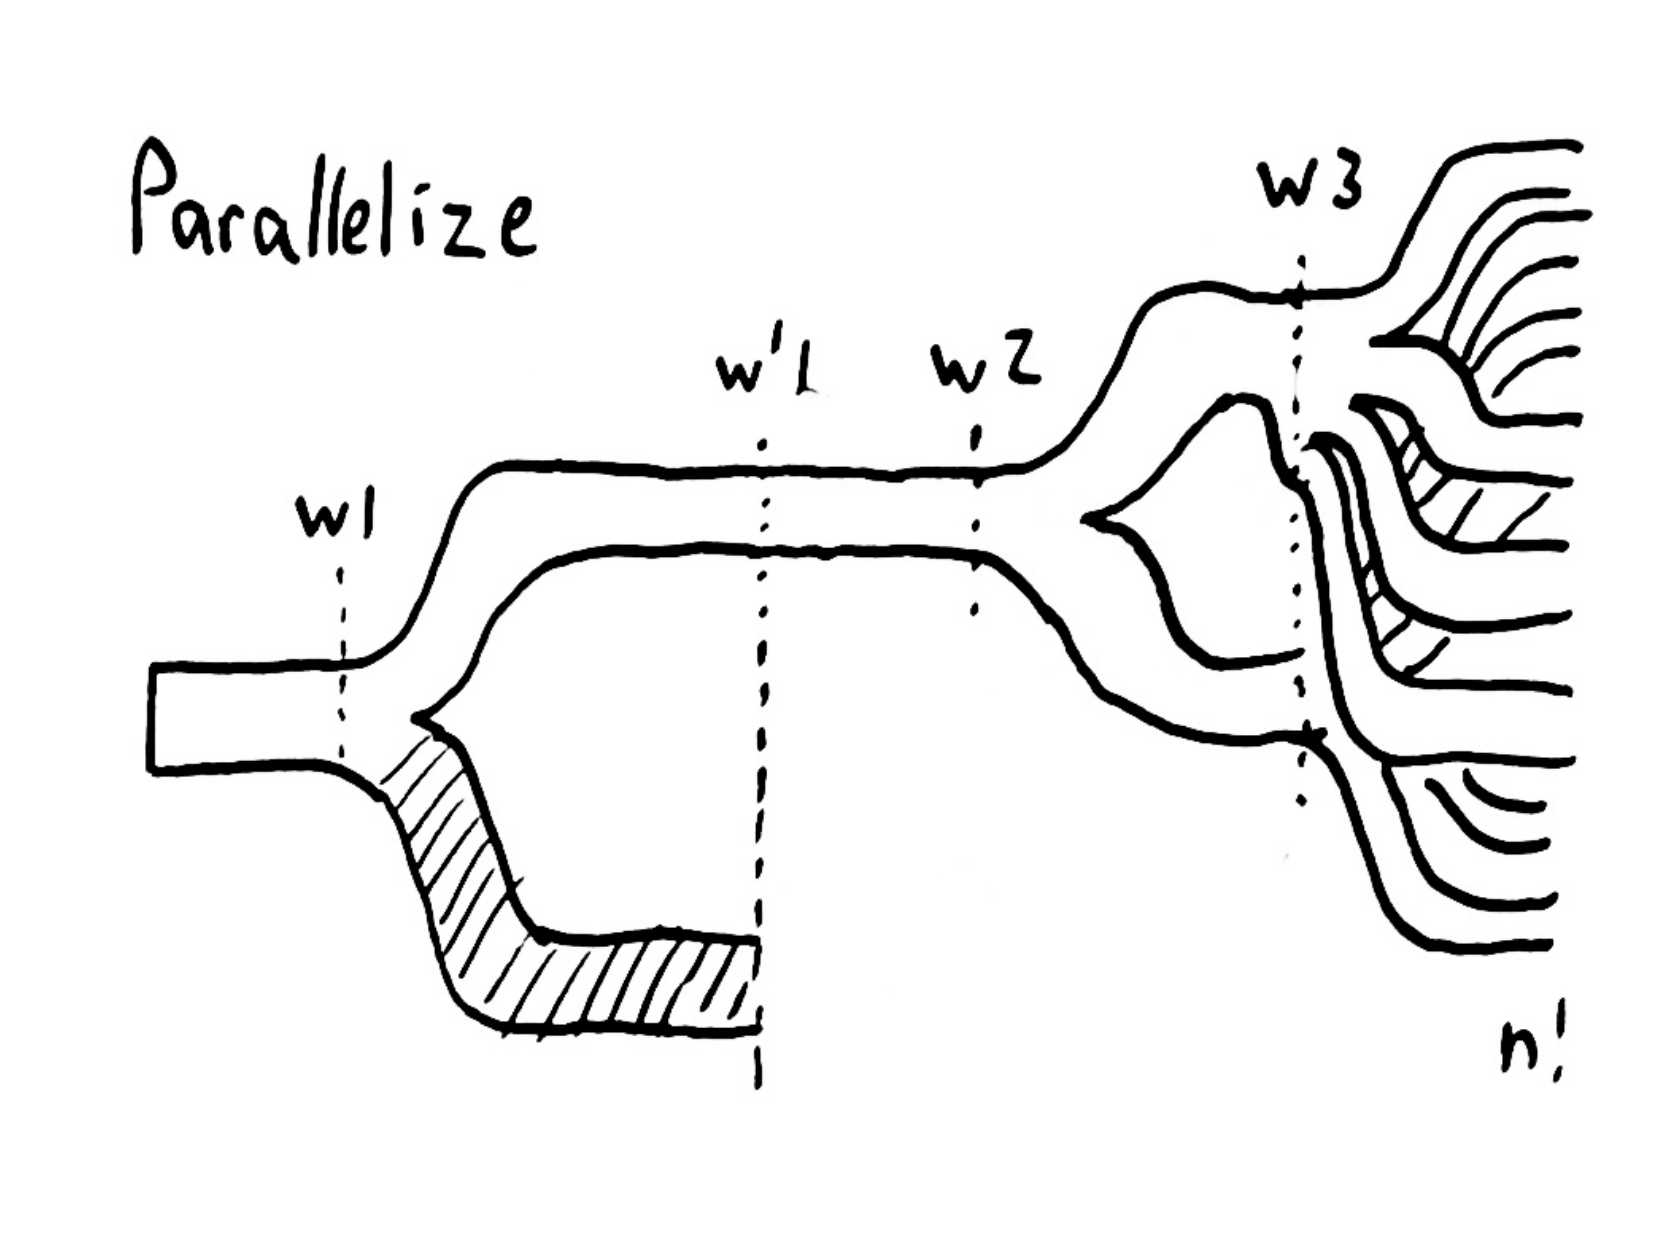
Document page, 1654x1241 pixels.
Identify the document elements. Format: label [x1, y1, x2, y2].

picture [60, 76, 1614, 1126]
